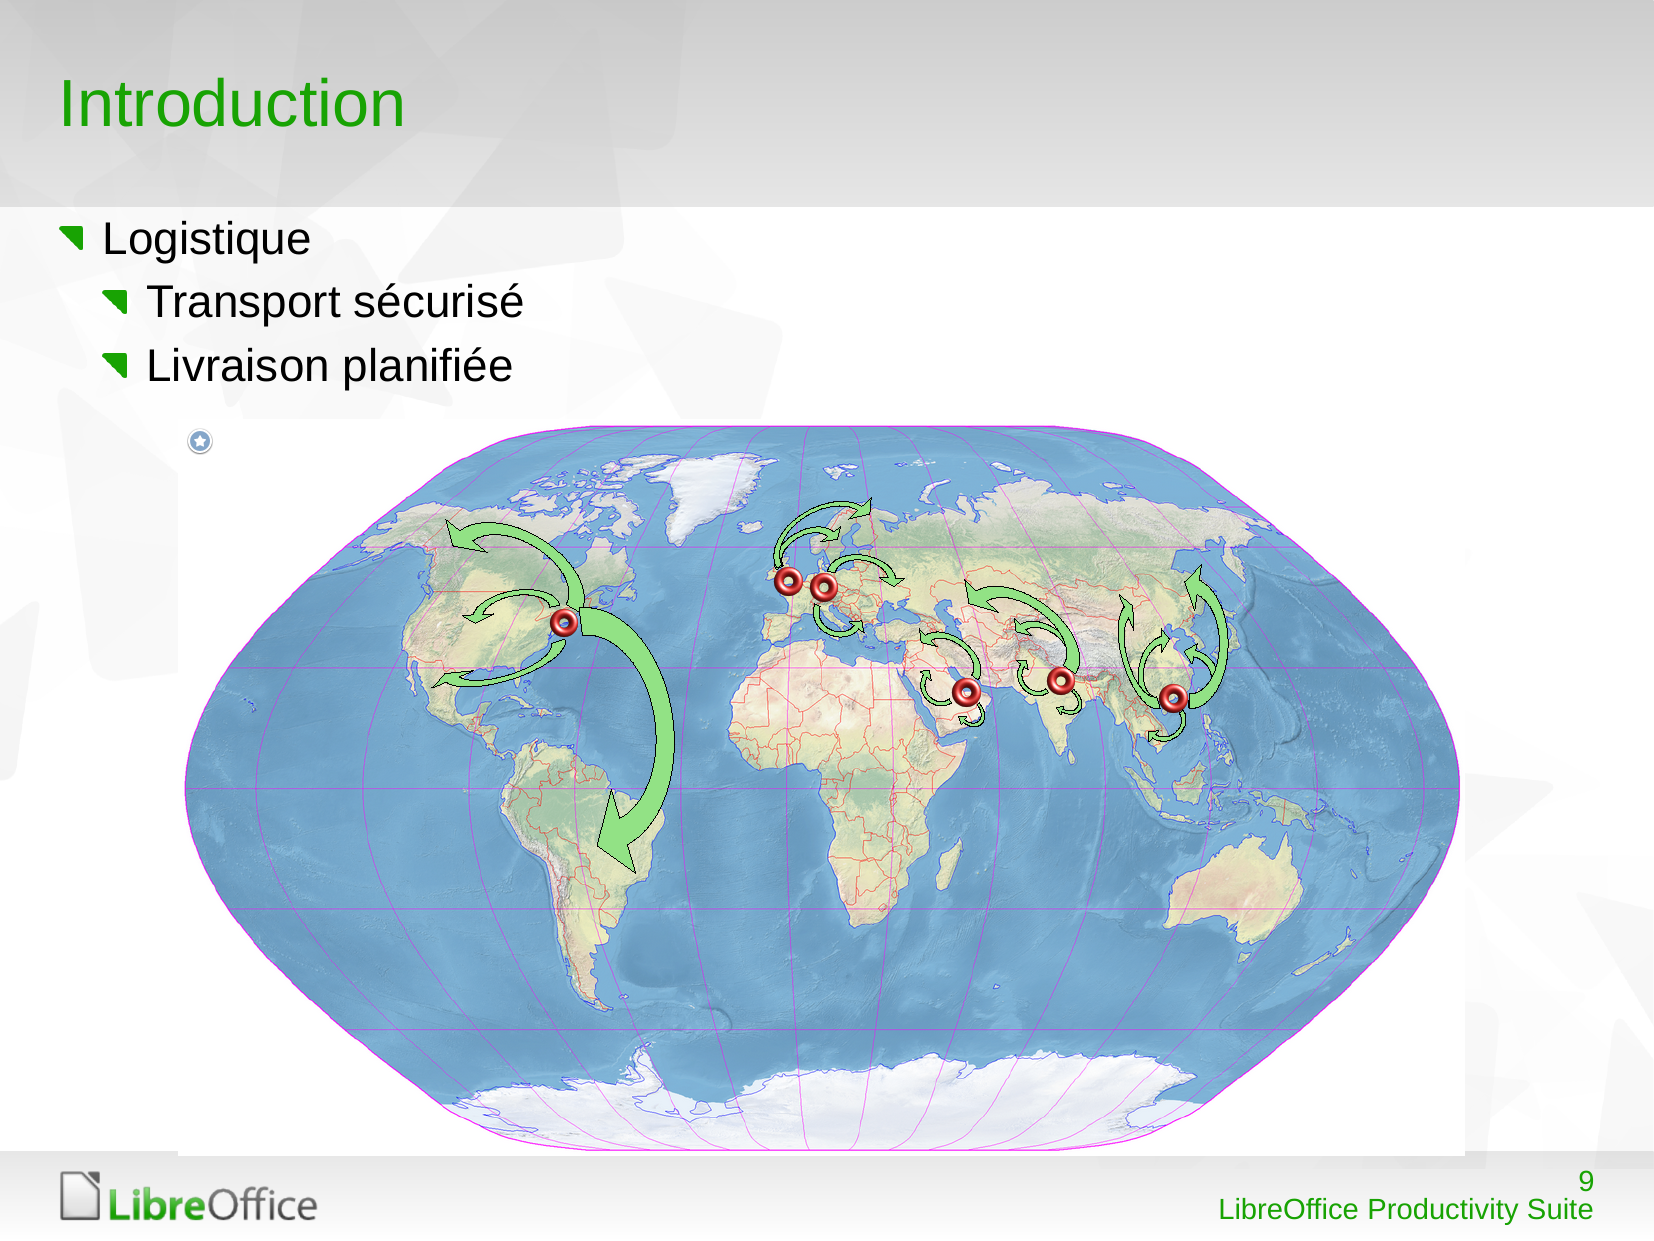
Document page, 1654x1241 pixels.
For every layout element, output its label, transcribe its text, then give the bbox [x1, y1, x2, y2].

text_box [1056, 689, 1082, 715]
text_box [1016, 660, 1049, 696]
text_box [462, 589, 560, 624]
text_box [431, 639, 566, 688]
text_box [827, 554, 905, 587]
text_box [1184, 564, 1229, 709]
text_box [1118, 594, 1170, 709]
title Introduction [59, 29, 1595, 178]
text_box [1148, 709, 1186, 742]
text_box [964, 579, 1080, 674]
text_box [445, 519, 675, 874]
text_box [958, 702, 985, 727]
text_box [773, 497, 872, 570]
text_box [813, 603, 865, 638]
picture [0, 0, 1654, 1240]
list Logistique Transport sécurisé Livraison planifiée [59, 212, 650, 479]
text_box [920, 670, 952, 706]
text_box [919, 628, 981, 680]
